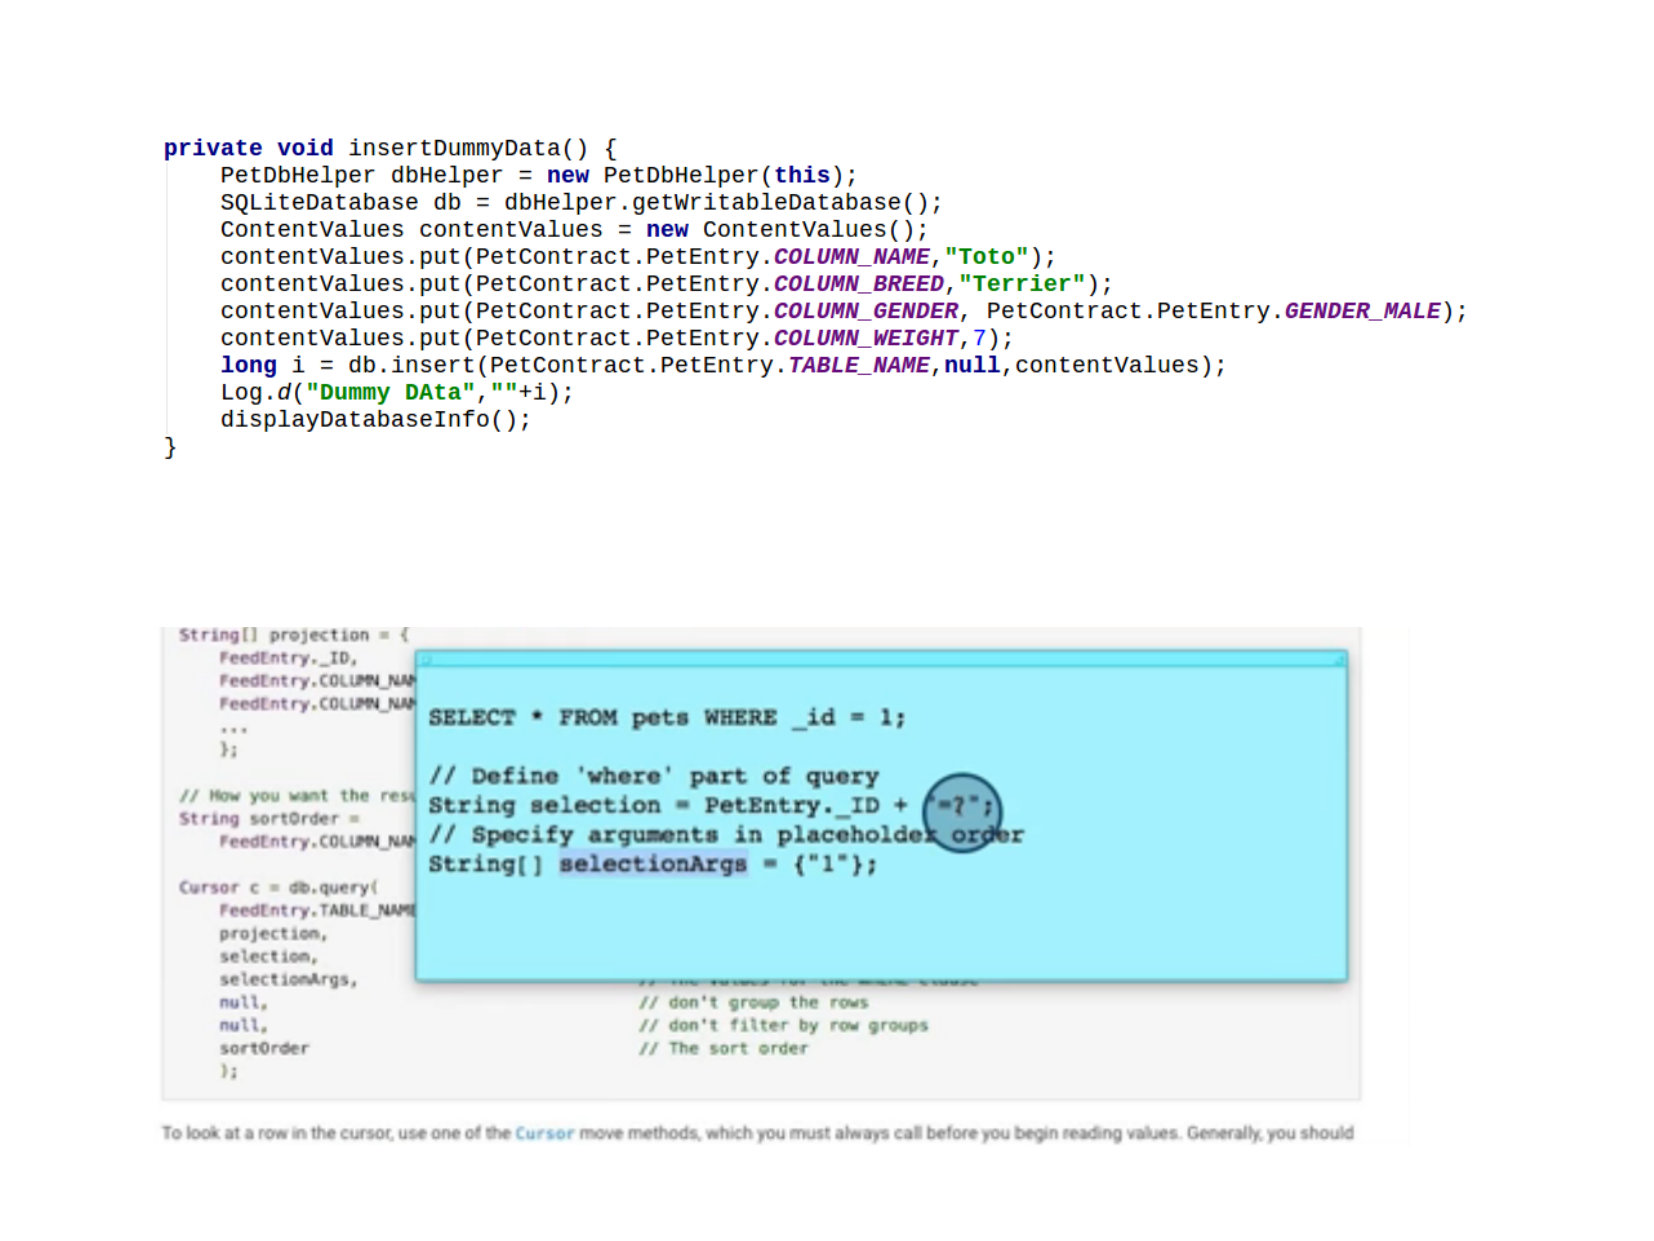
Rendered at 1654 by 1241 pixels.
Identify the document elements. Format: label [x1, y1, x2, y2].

picture [153, 627, 1410, 1146]
picture [129, 118, 1512, 472]
